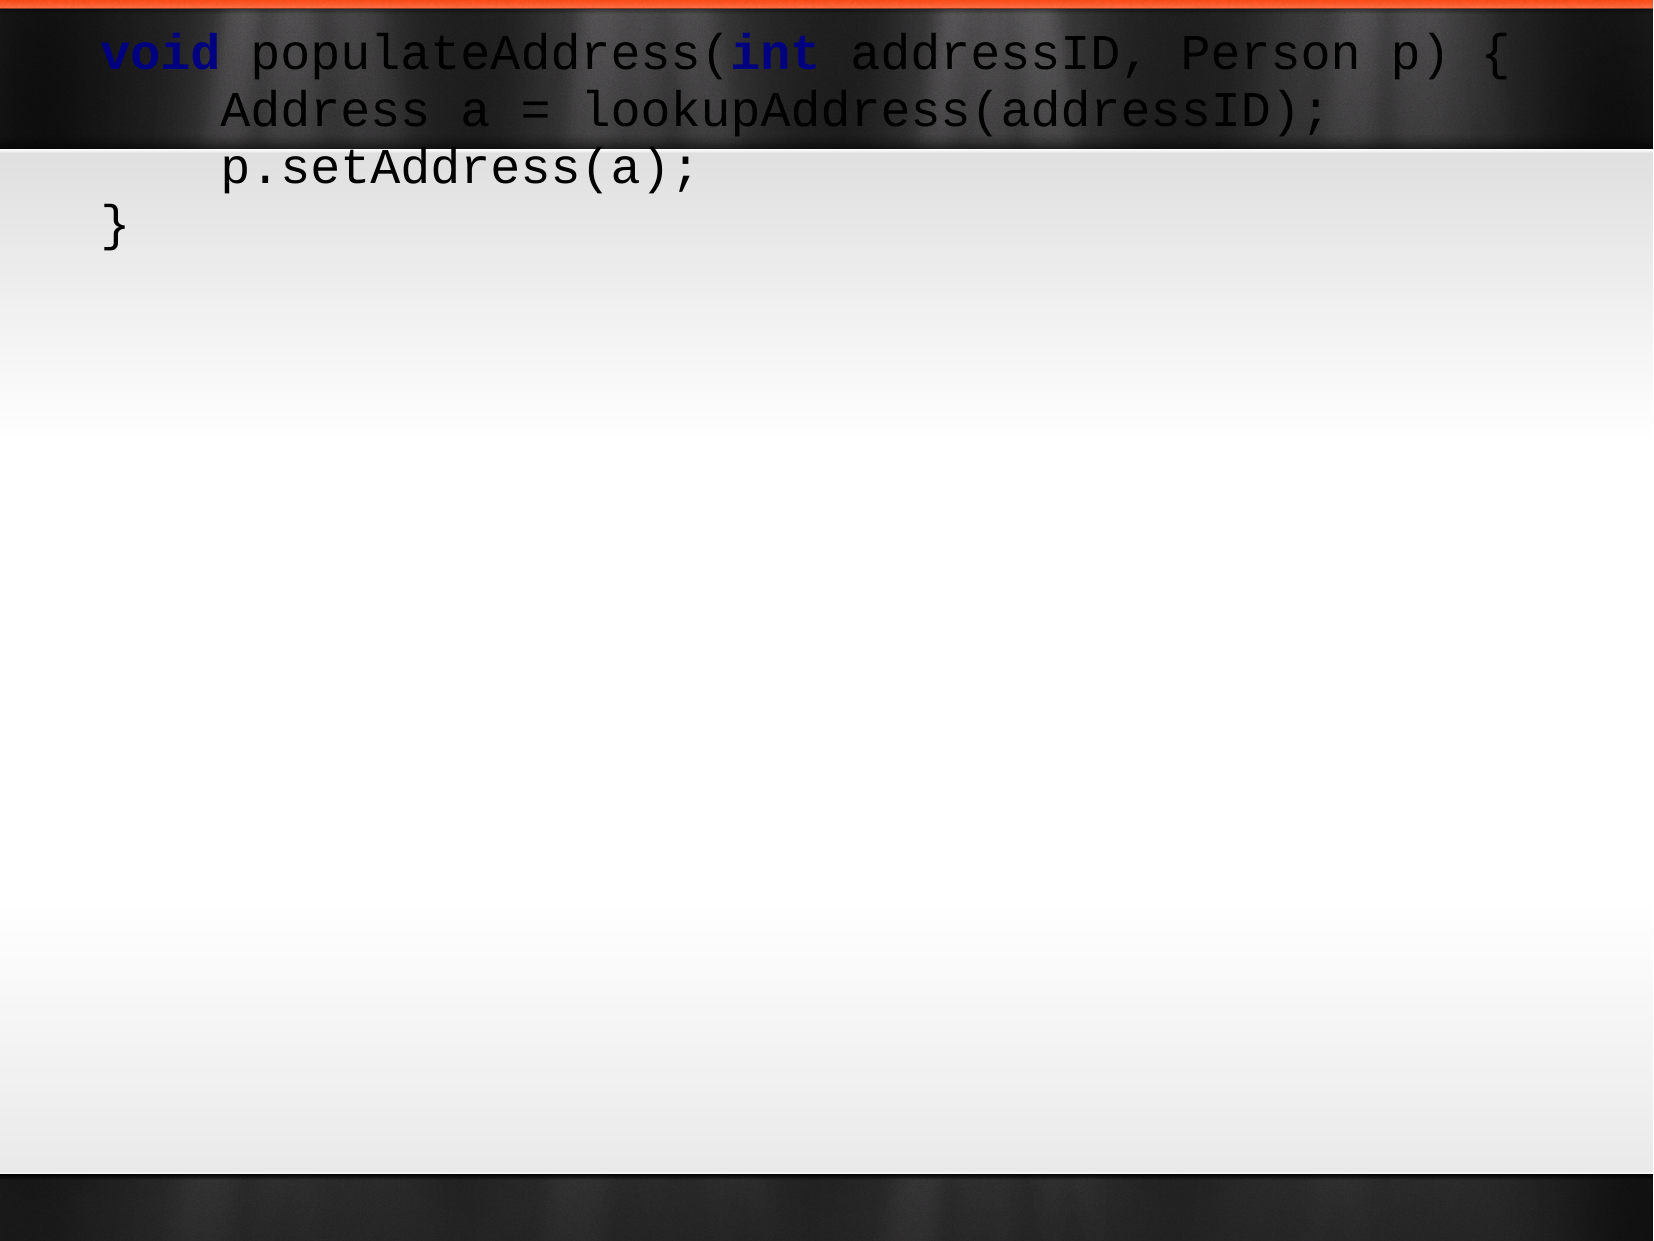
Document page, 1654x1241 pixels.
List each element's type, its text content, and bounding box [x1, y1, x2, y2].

picture [0, 0, 1653, 1241]
subtitle void populateAddress(int addressID, Person p) { Address a = lookupAddress(addressID); p.setAddress(a); } [100, 6, 1588, 1125]
